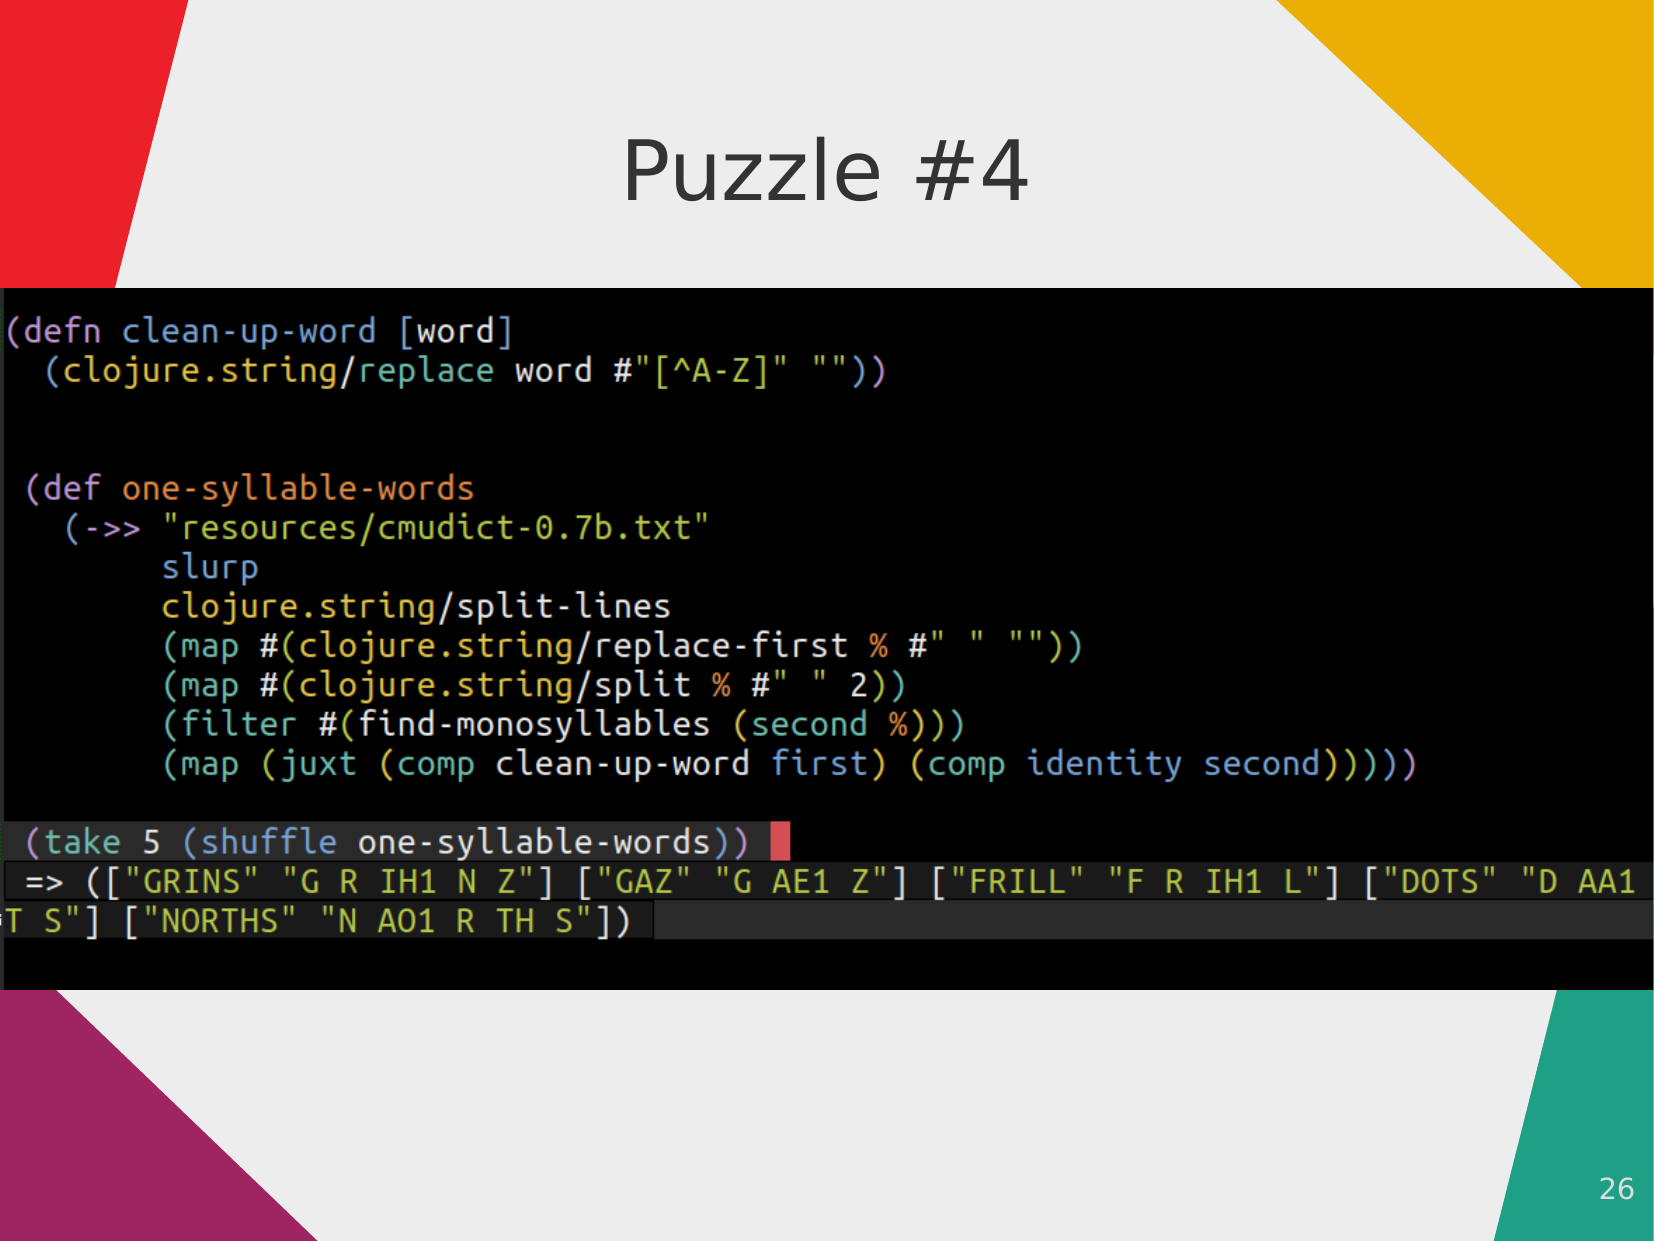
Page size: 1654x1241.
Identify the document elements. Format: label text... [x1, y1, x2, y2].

picture [0, 288, 1654, 991]
title Puzzle #4 [114, 73, 1539, 271]
